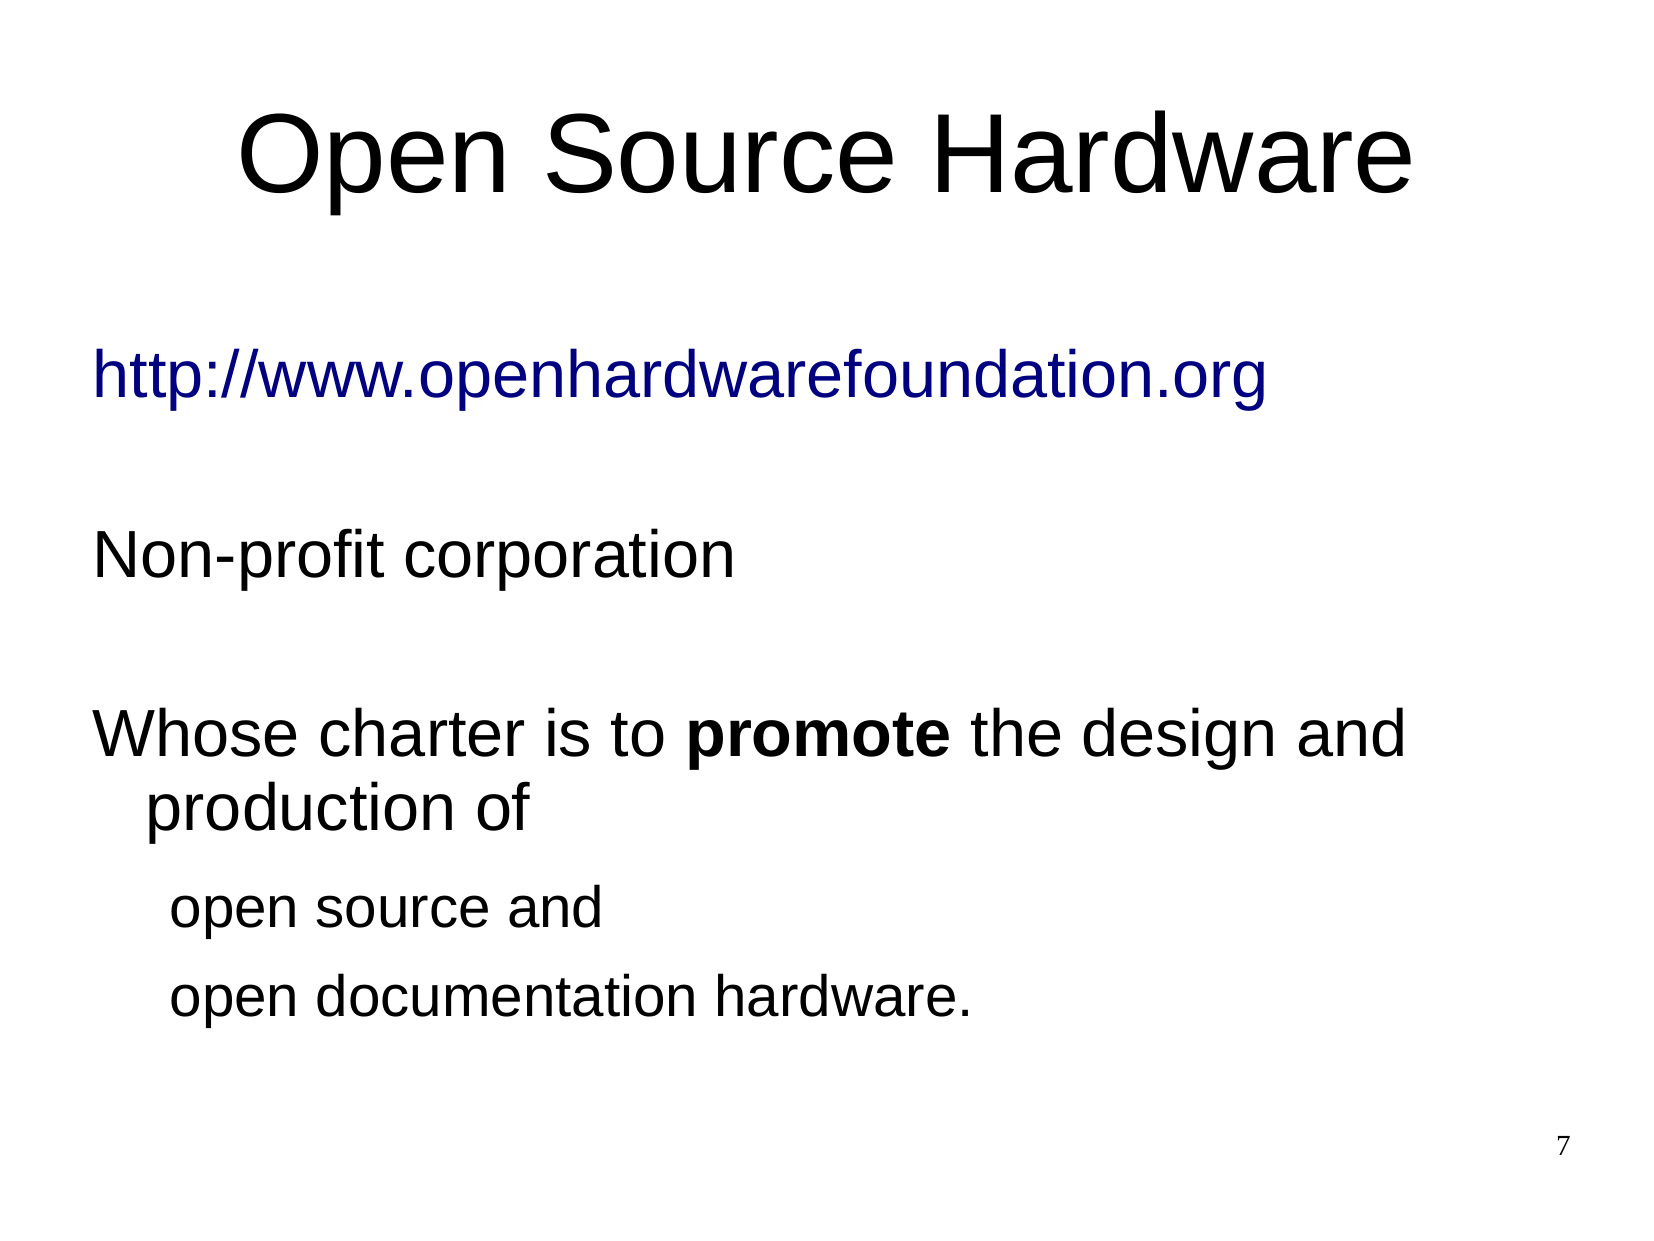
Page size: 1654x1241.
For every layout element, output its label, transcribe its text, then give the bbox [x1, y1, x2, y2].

list http://www.openhardwarefoundation.org Non-profit corporation Whose charter is to promote the design and production of open source and open documentation hardware. [75, 337, 1564, 1028]
title Open Source Hardware [82, 49, 1571, 257]
